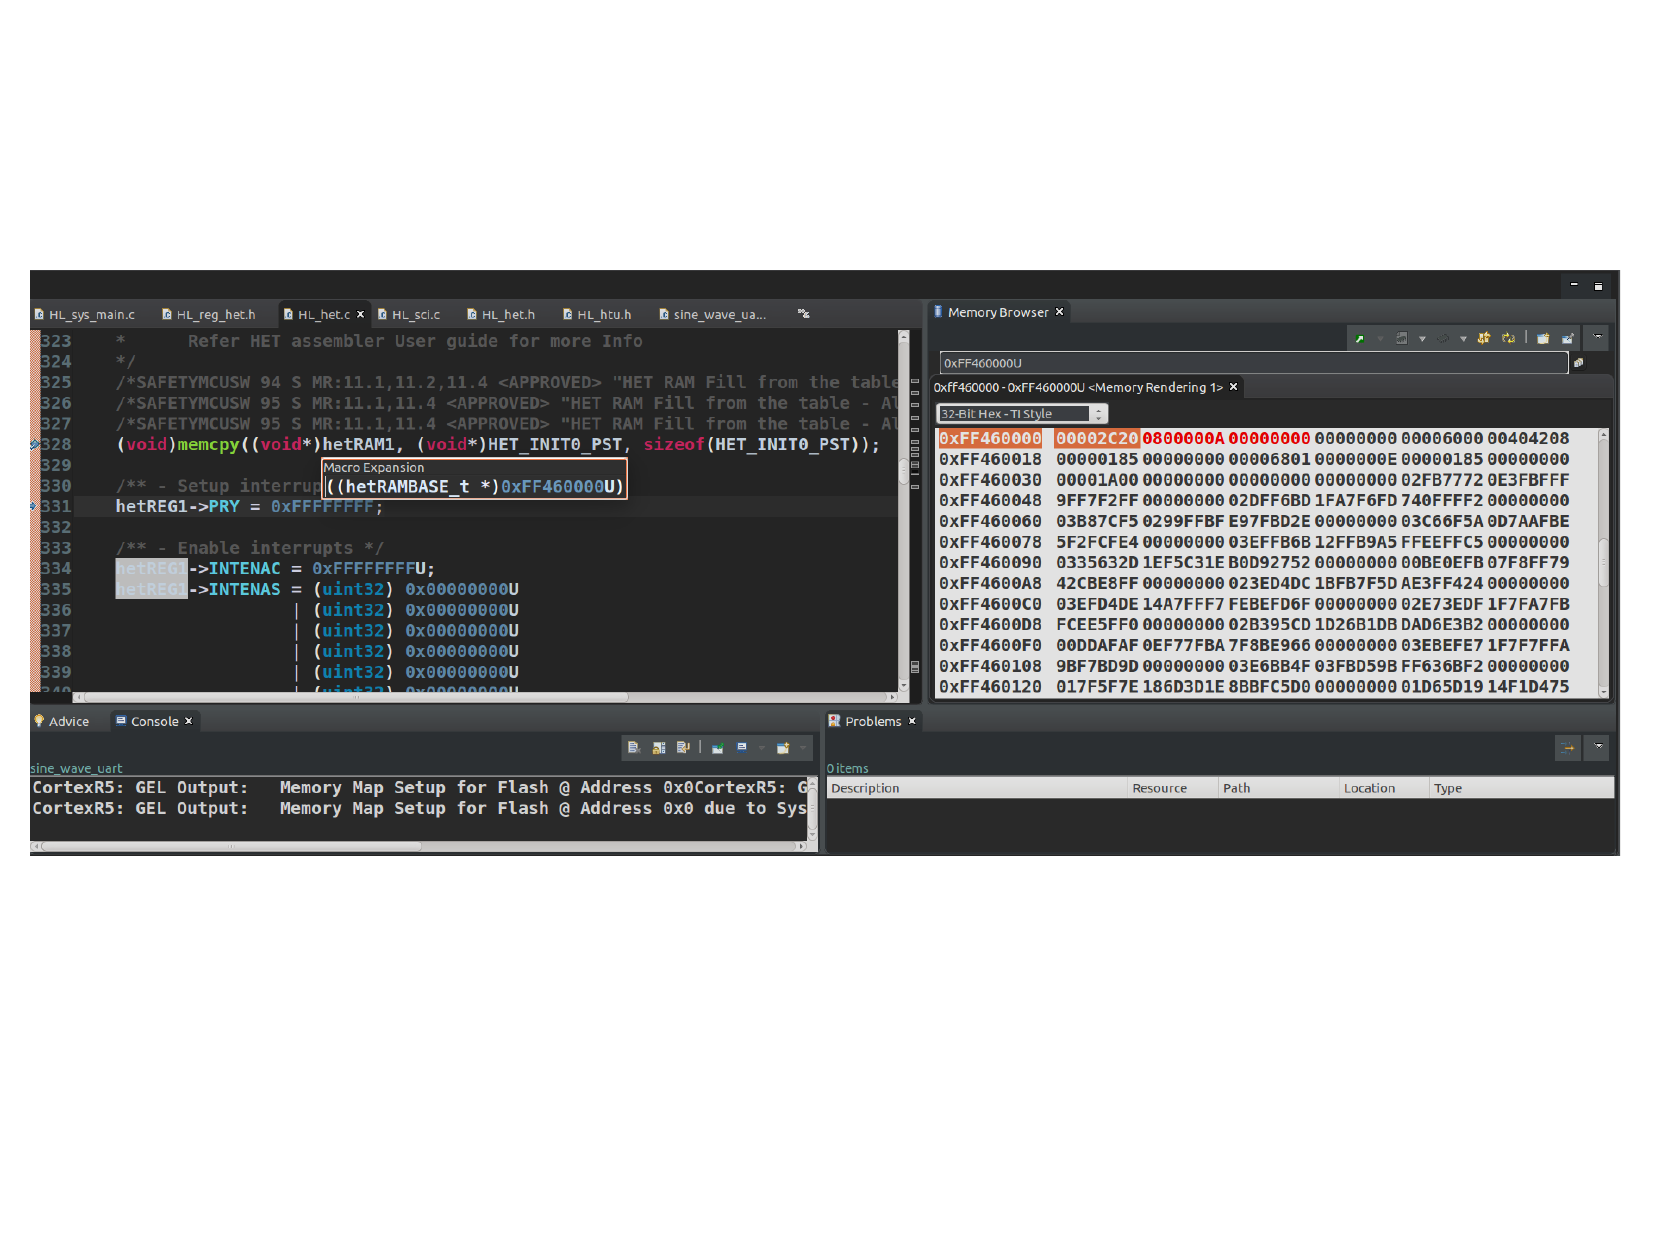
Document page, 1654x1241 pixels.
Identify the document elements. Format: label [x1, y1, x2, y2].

picture [30, 270, 1621, 856]
